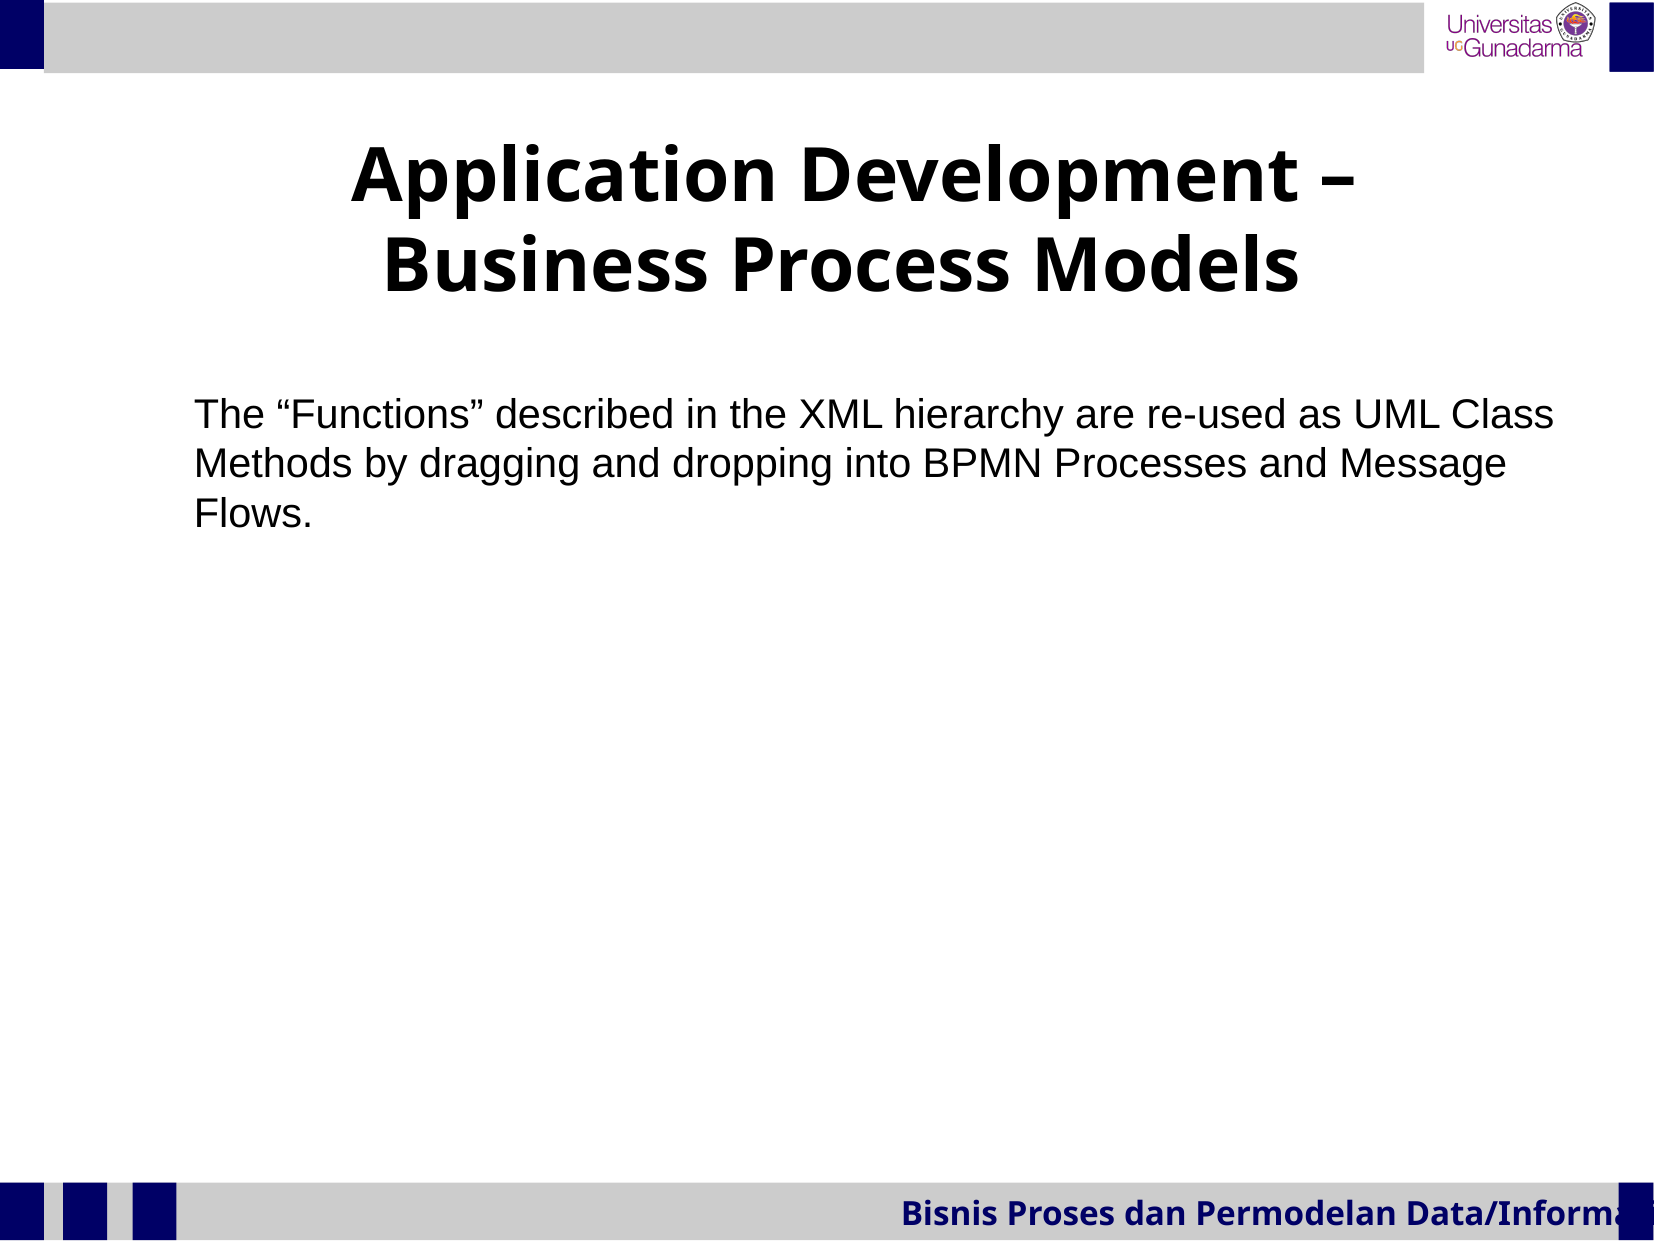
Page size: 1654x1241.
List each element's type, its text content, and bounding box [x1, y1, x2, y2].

picture [1437, 2, 1610, 62]
text_box The “Functions” described in the XML hierarchy are re-used as UML Class Methods by dragging and dropping into BPMN Processes and Message Flows. [179, 316, 1571, 669]
title Application Development – Business Process Models [145, 127, 1538, 307]
